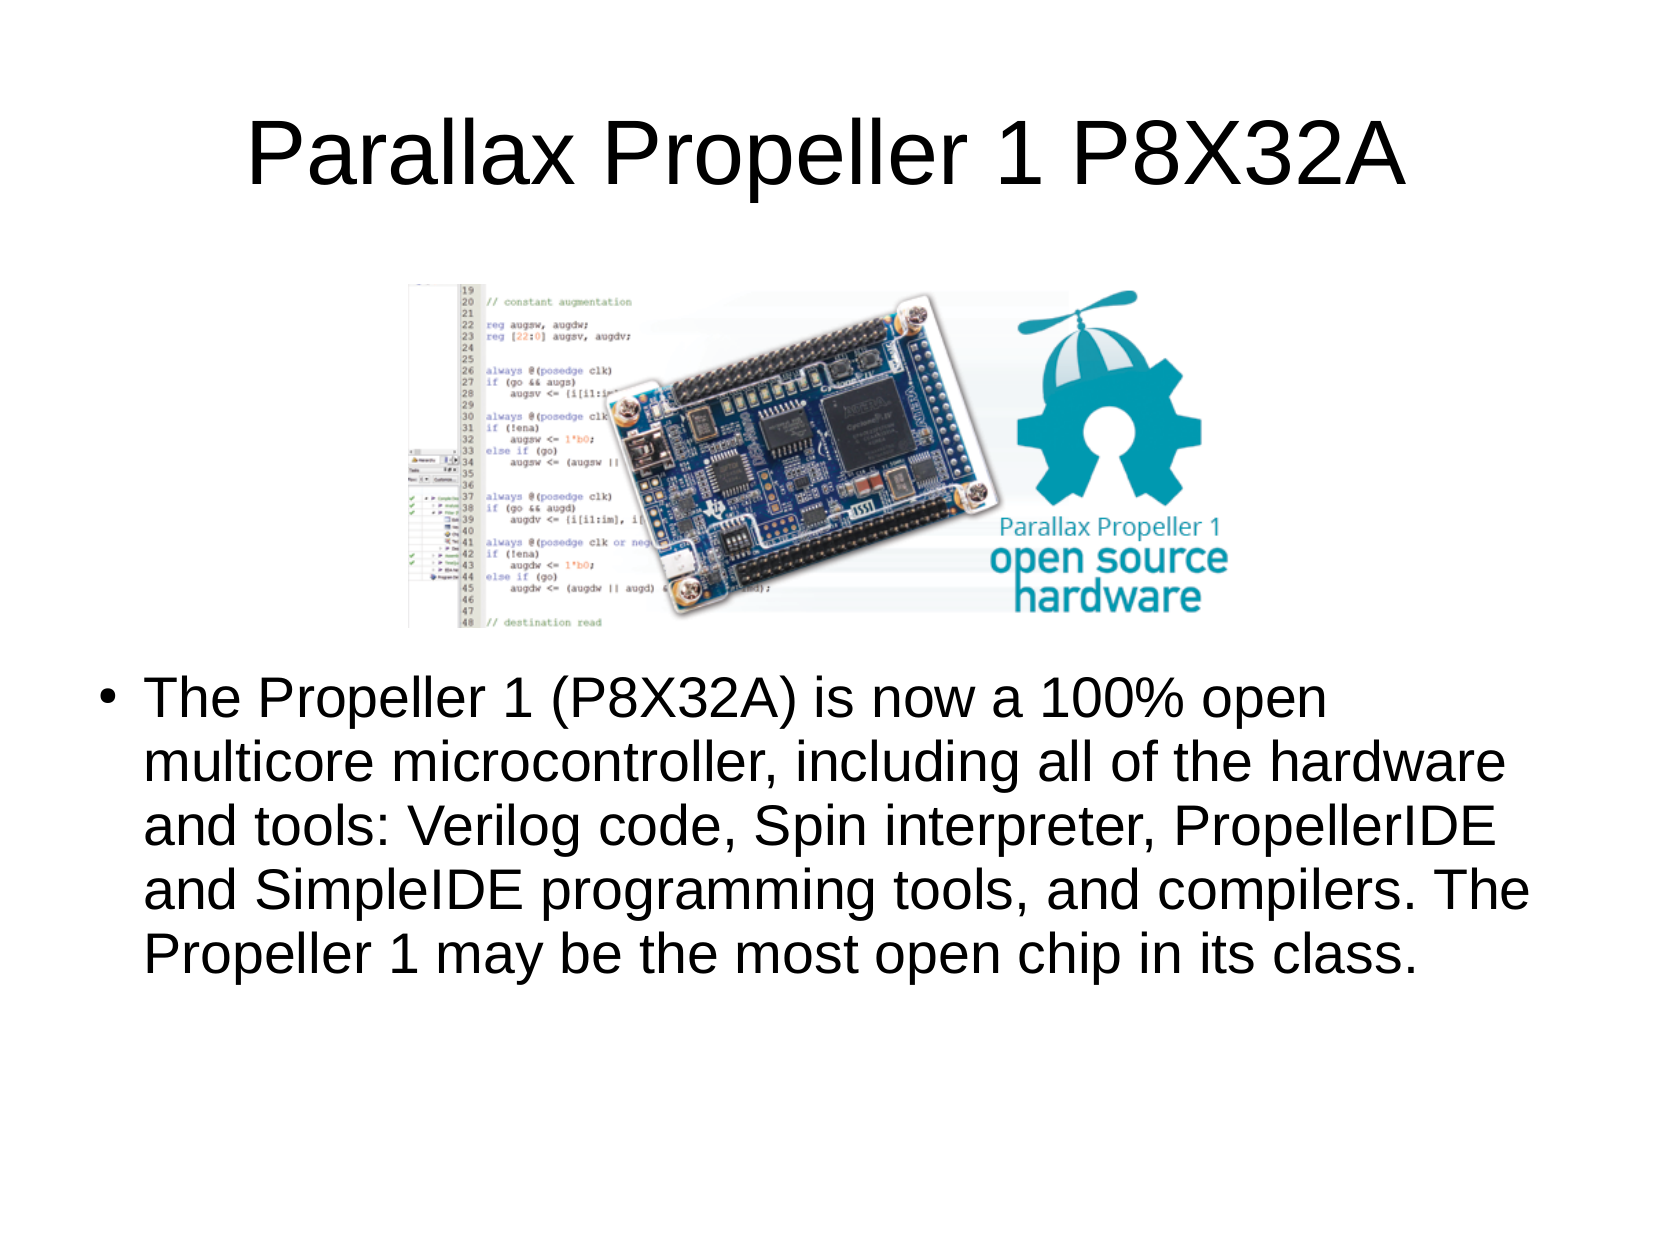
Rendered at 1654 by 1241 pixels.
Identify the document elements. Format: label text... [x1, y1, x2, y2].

picture [408, 284, 1246, 628]
list The Propeller 1 (P8X32A) is now a 100% open multicore microcontroller, including all of the hardware and tools: Verilog code, Spin interpreter, PropellerIDE and SimpleIDE programming tools, and compilers. The Propeller 1 may be the most open chip in its class. [82, 665, 1571, 1009]
title Parallax Propeller 1 P8X32A [82, 49, 1571, 257]
